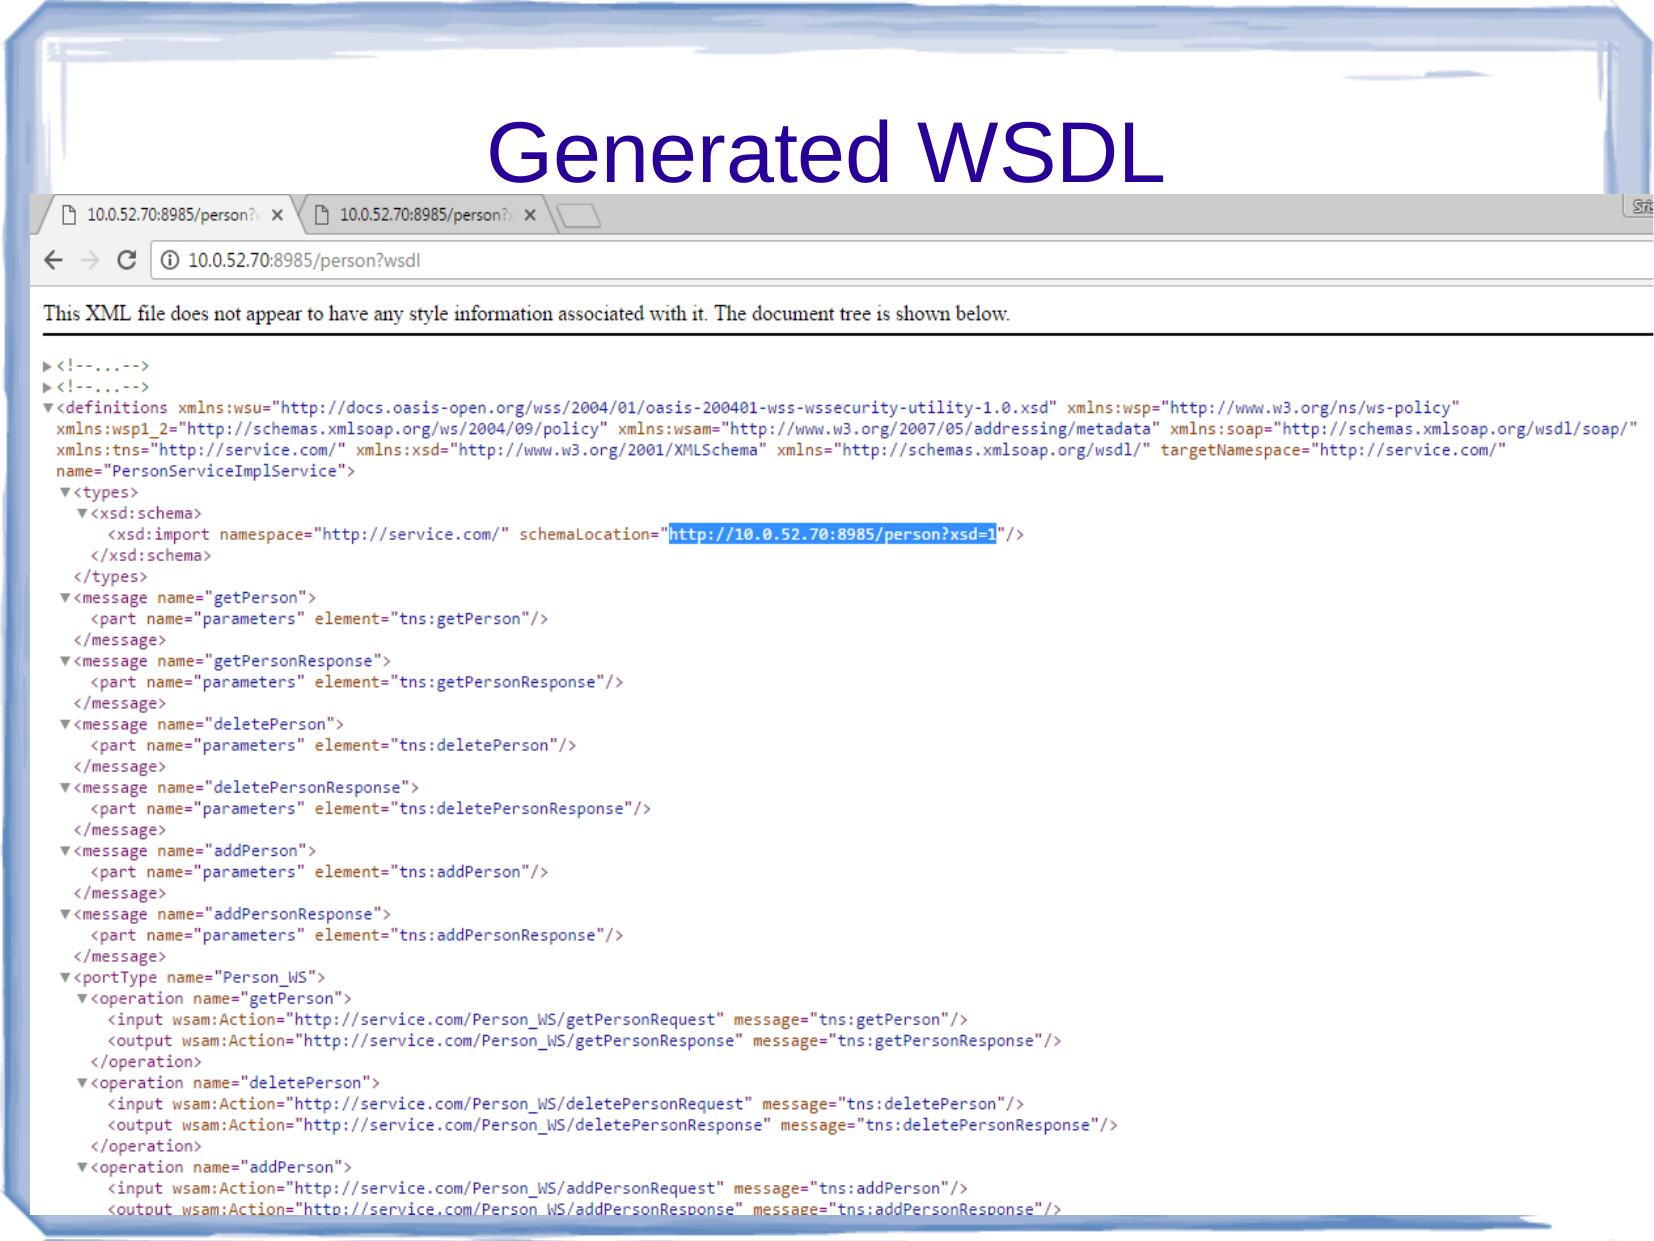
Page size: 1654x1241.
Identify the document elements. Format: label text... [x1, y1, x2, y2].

picture [0, 0, 1654, 1241]
title Generated WSDL [82, 49, 1571, 194]
